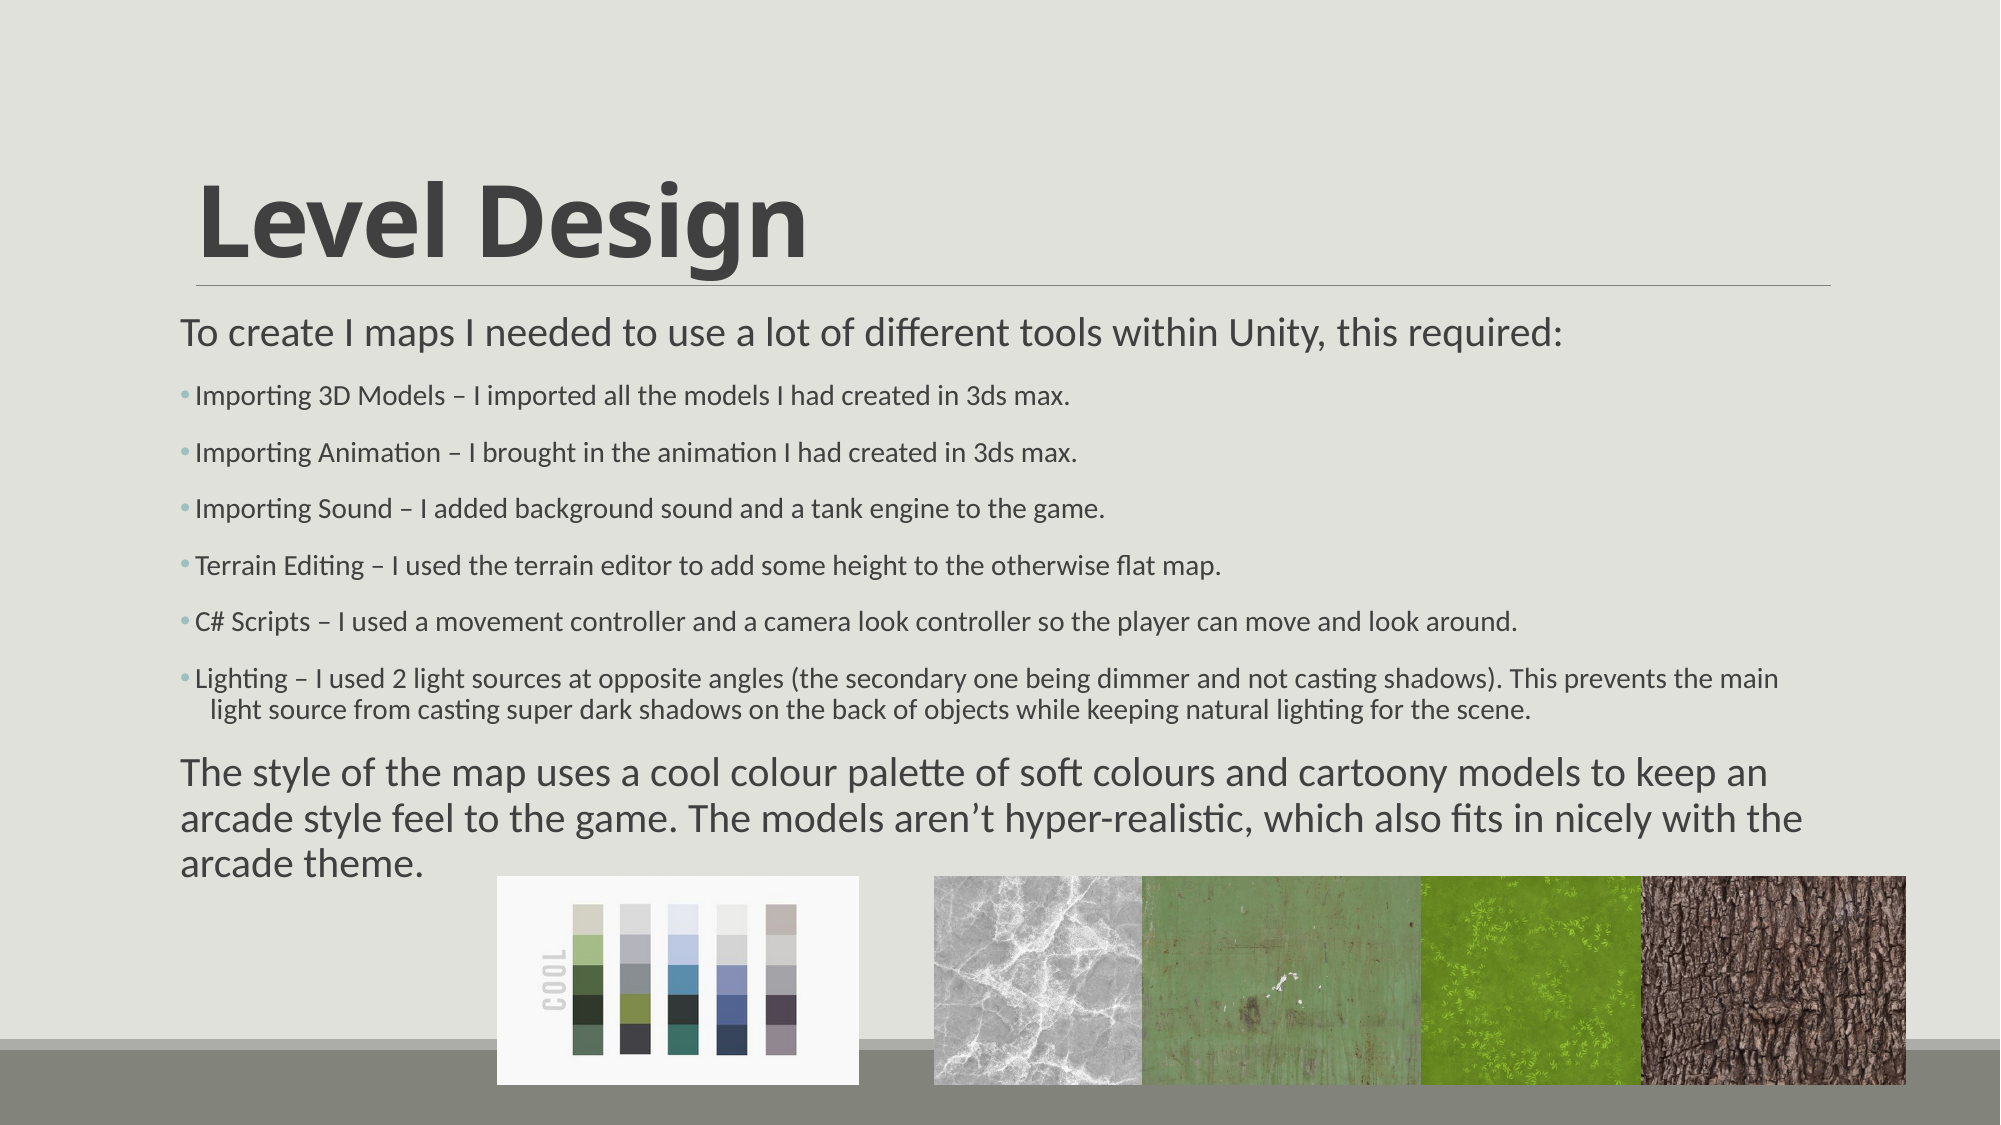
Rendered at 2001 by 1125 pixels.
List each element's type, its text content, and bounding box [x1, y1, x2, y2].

picture [934, 876, 1906, 1086]
picture [497, 876, 859, 1085]
title Level Design [180, 47, 1831, 286]
list To create I maps I needed to use a lot of different tools within Unity, this required: Importing 3D Models – I imported all the models I had created in 3ds max. Importing Animation – I brought in the animation I had created in 3ds max. Importing Sound – I added background sound and a tank engine to the game. Terrain Editing – I used the terrain editor to add some height to the otherwise flat map. C# Scripts – I used a movement controller and a camera look controller so the player can move and look around. Lighting – I used 2 light sources at opposite angles (the secondary one being dimmer and not casting shadows). This prevents the main light source from casting super dark shadows on the back of objects while keeping natural lighting for the scene. The style of the map uses a cool colour palette of soft colours and cartoony models to keep an arcade style feel to the game. The models aren’t hyper-realistic, which also fits in nicely with the arcade theme. [180, 302, 1831, 963]
